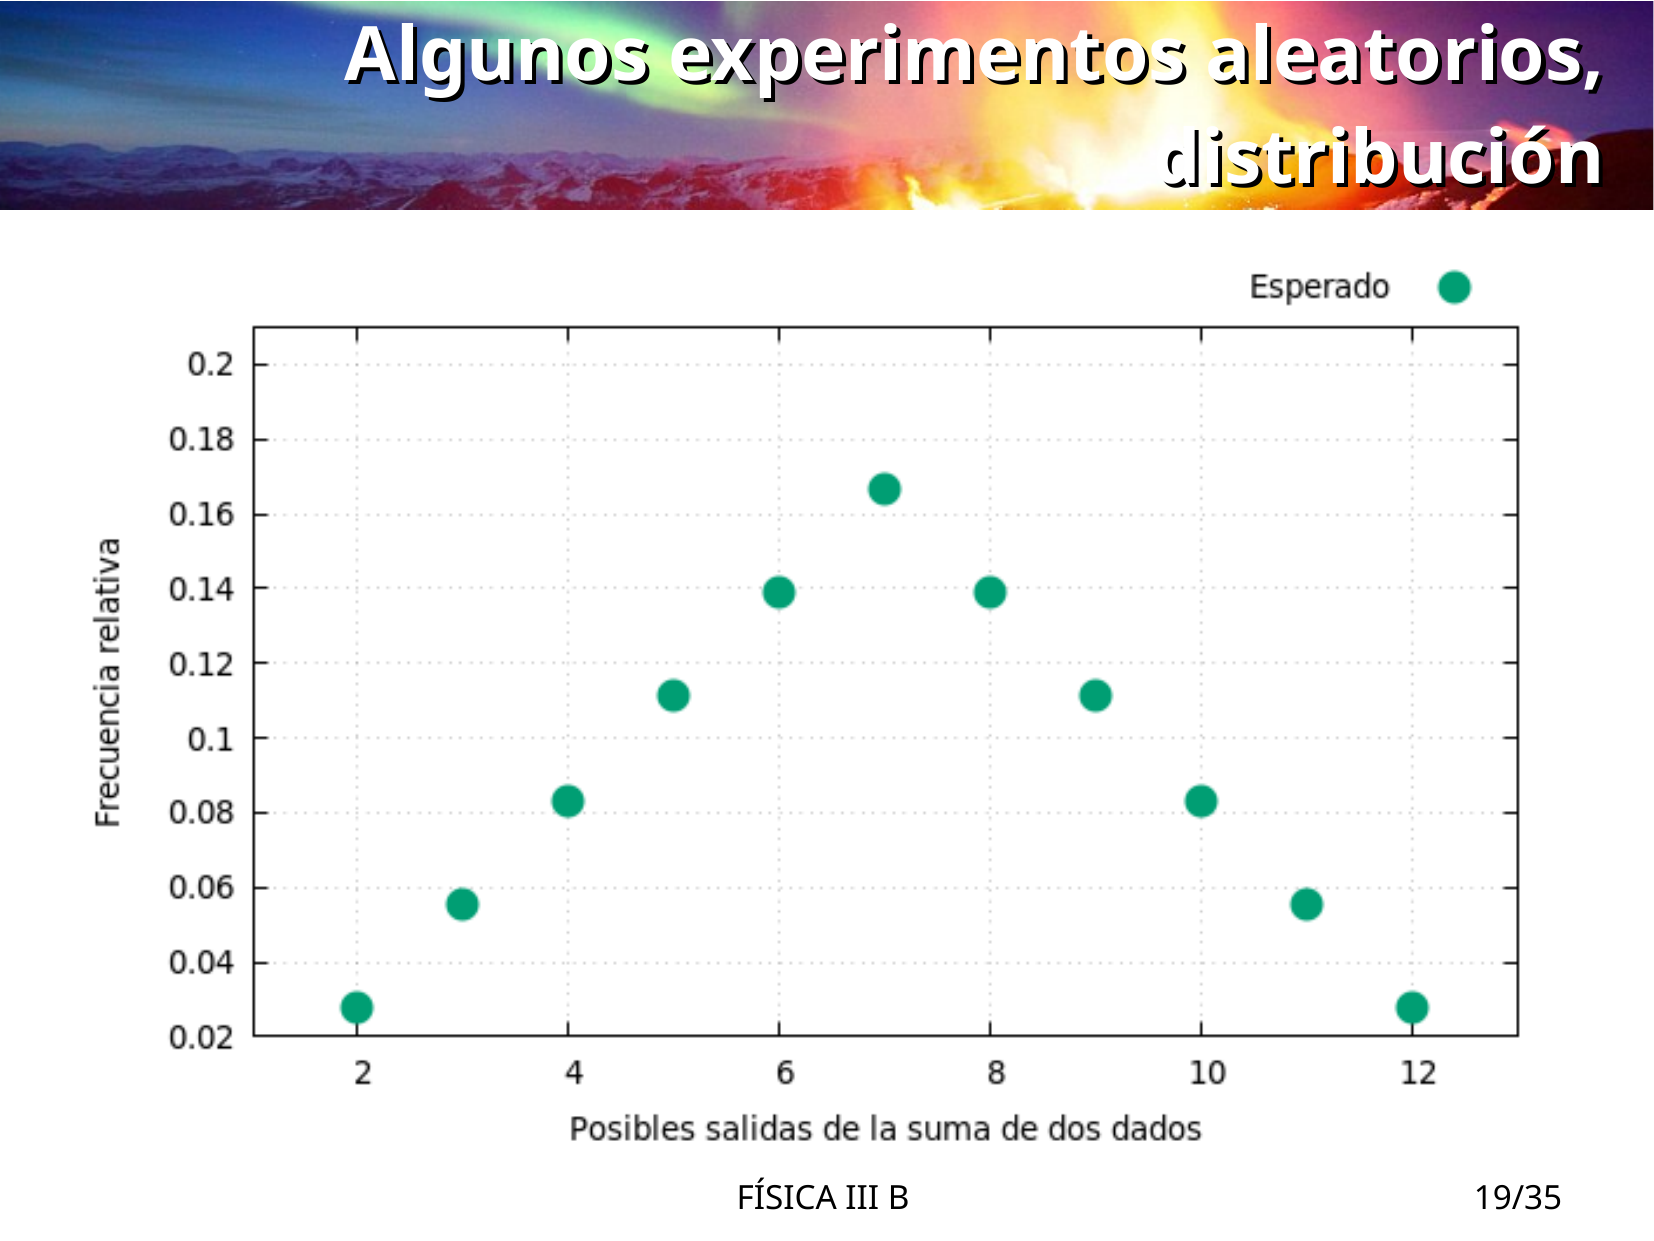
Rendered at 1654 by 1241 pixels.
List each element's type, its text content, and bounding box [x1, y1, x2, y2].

picture [0, 1, 1654, 210]
picture [75, 254, 1576, 1156]
title Algunos experimentos aleatorios, distribución [45, 15, 1606, 191]
